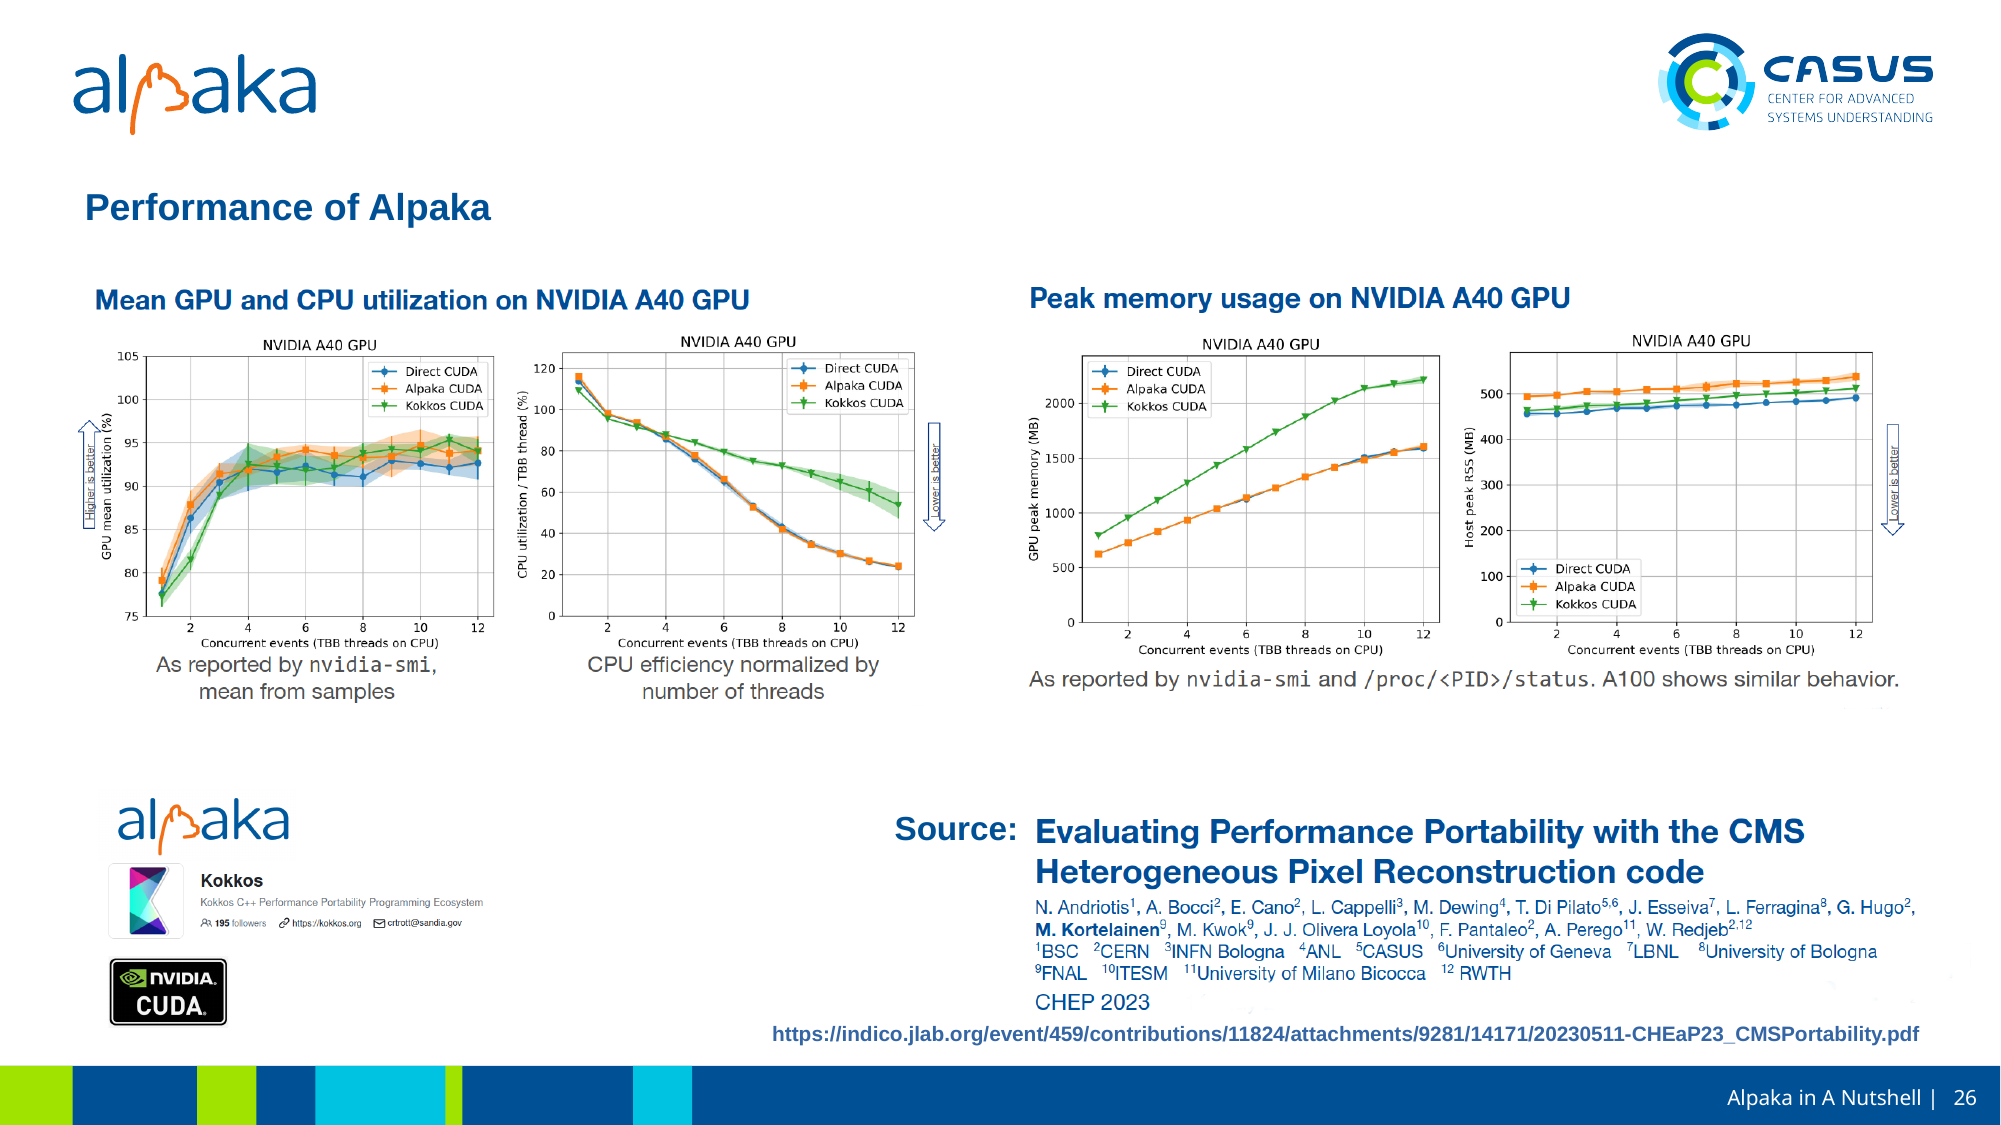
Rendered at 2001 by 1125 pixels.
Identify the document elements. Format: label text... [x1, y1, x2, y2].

picture [75, 283, 951, 706]
picture [1658, 33, 1933, 131]
picture [1023, 808, 1979, 1015]
picture [97, 788, 497, 952]
picture [1009, 275, 1910, 709]
picture [72, 53, 317, 136]
text_box https://indico.jlab.org/event/459/contributions/11824/attachments/9281/14171/20230511-CHEaP23_CMSPortability.pdf [757, 1015, 2001, 1082]
text_box Performance of Alpaka [70, 179, 544, 279]
picture [106, 956, 229, 1028]
text_box Source: [879, 803, 1170, 902]
